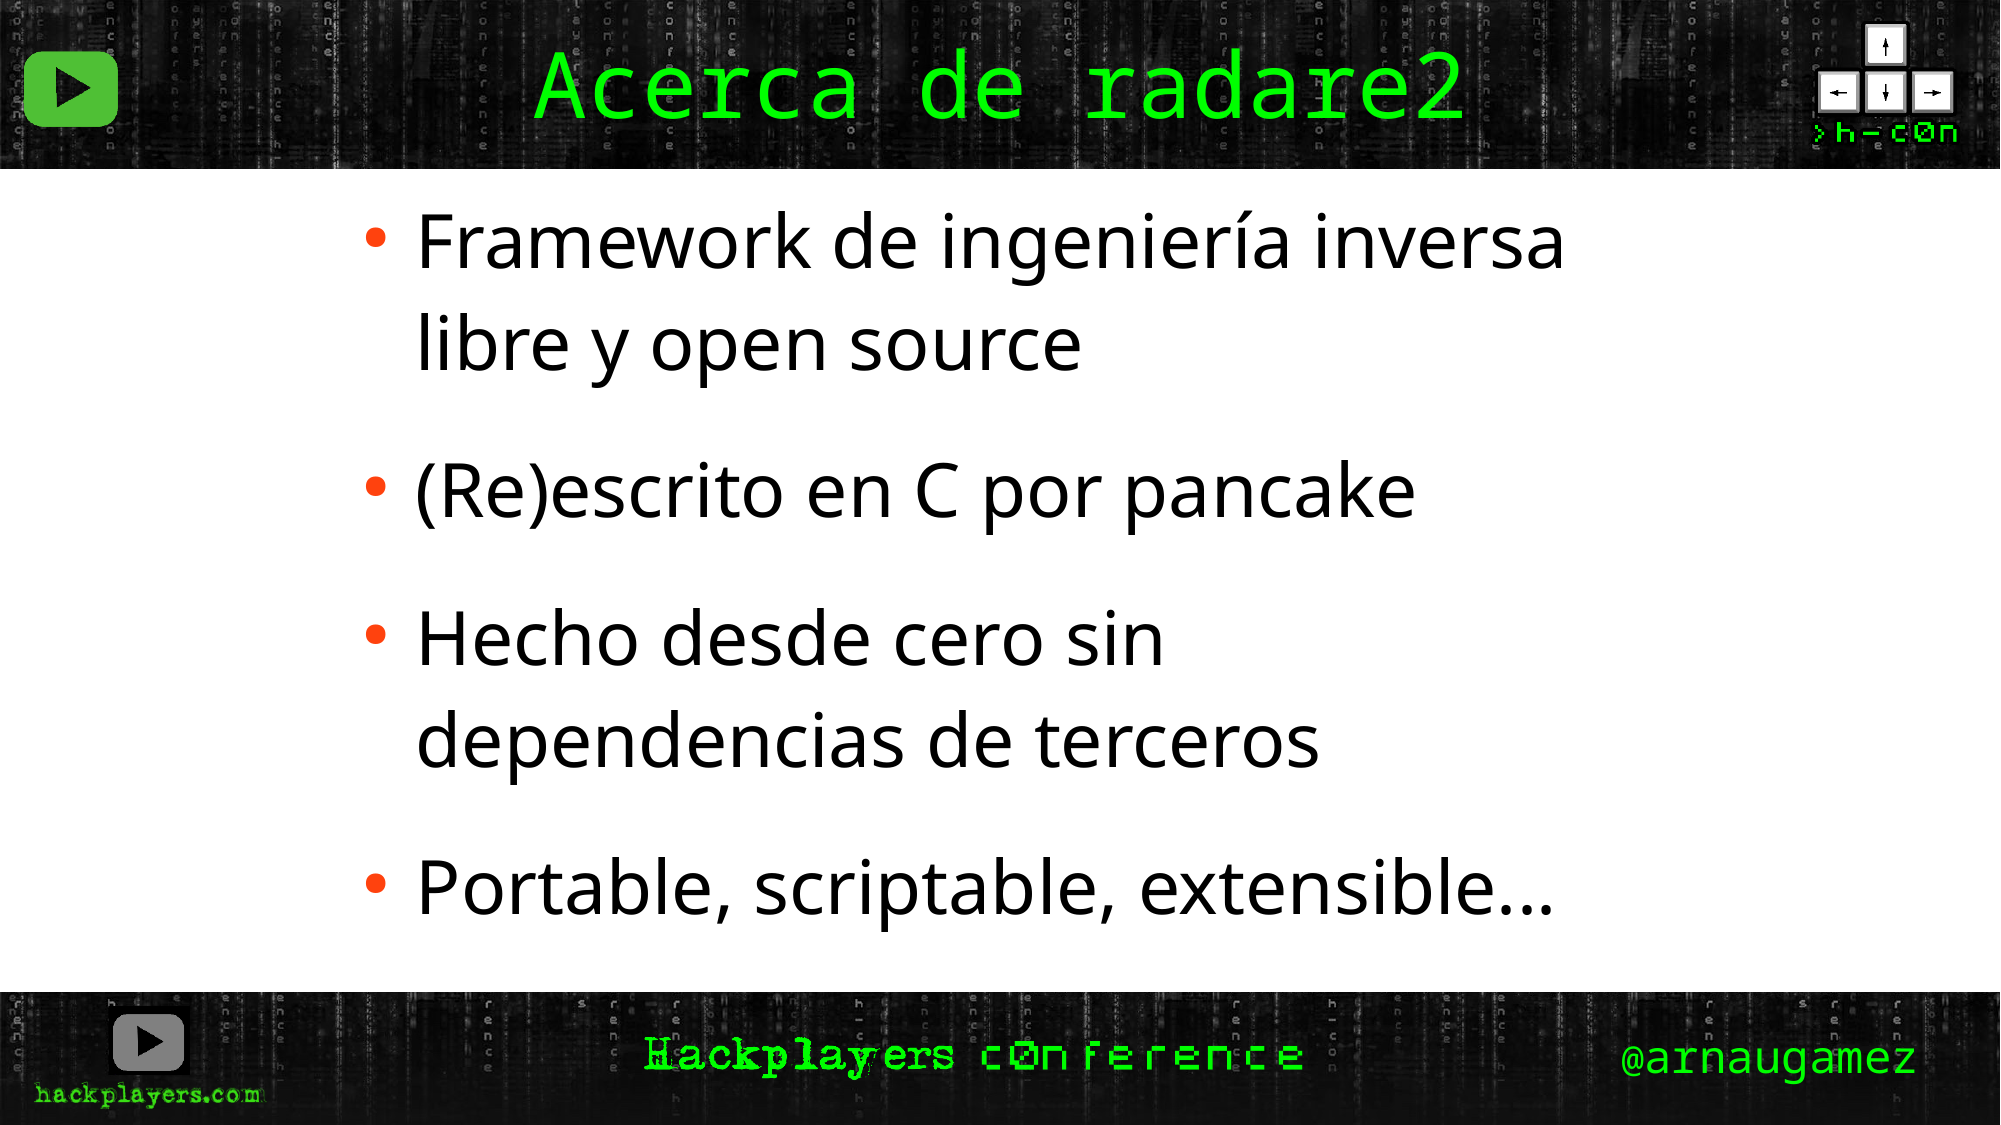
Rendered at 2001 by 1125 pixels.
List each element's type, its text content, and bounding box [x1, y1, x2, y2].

picture [0, 0, 2000, 169]
title Acerca de radare2 [255, 0, 1745, 166]
picture [0, 992, 2000, 1125]
list Framework de ingeniería inversa libre y open source (Re)escrito en C por pancake Hecho desde cero sin dependencias de terceros Portable, scriptable, extensible... [344, 337, 1656, 788]
